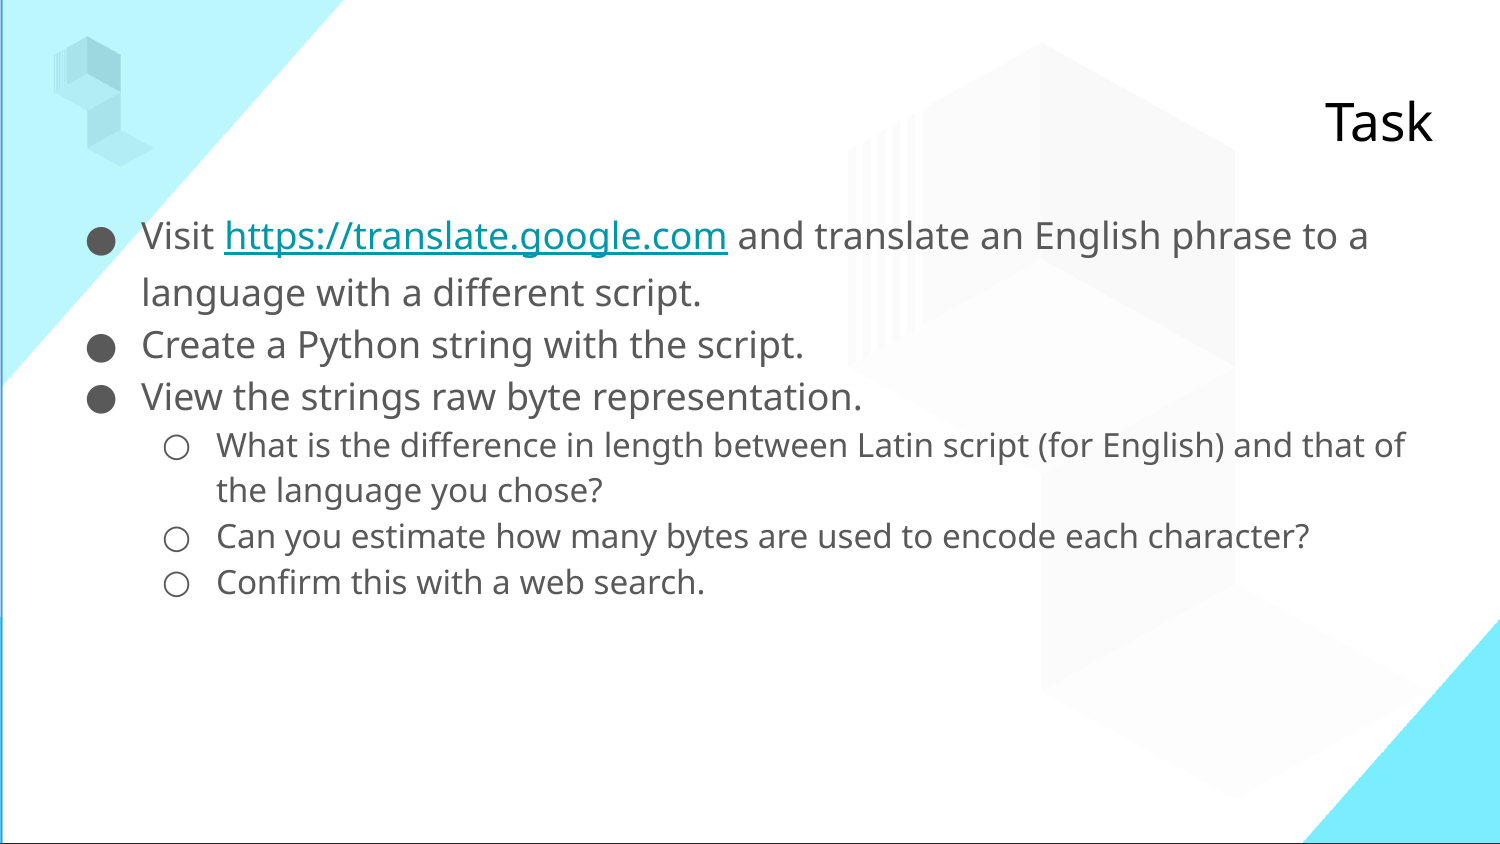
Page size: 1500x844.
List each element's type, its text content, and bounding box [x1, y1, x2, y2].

list Visit https://translate.google.com and translate an English phrase to a language with a different script. Create a Python string with the script. View the strings raw byte representation. What is the difference in length between Latin script (for English) and that of the language you chose? Can you estimate how many bytes are used to encode each character? Confirm this with a web search. [51, 189, 1449, 750]
title Task [51, 72, 1449, 167]
picture [0, 0, 1500, 844]
